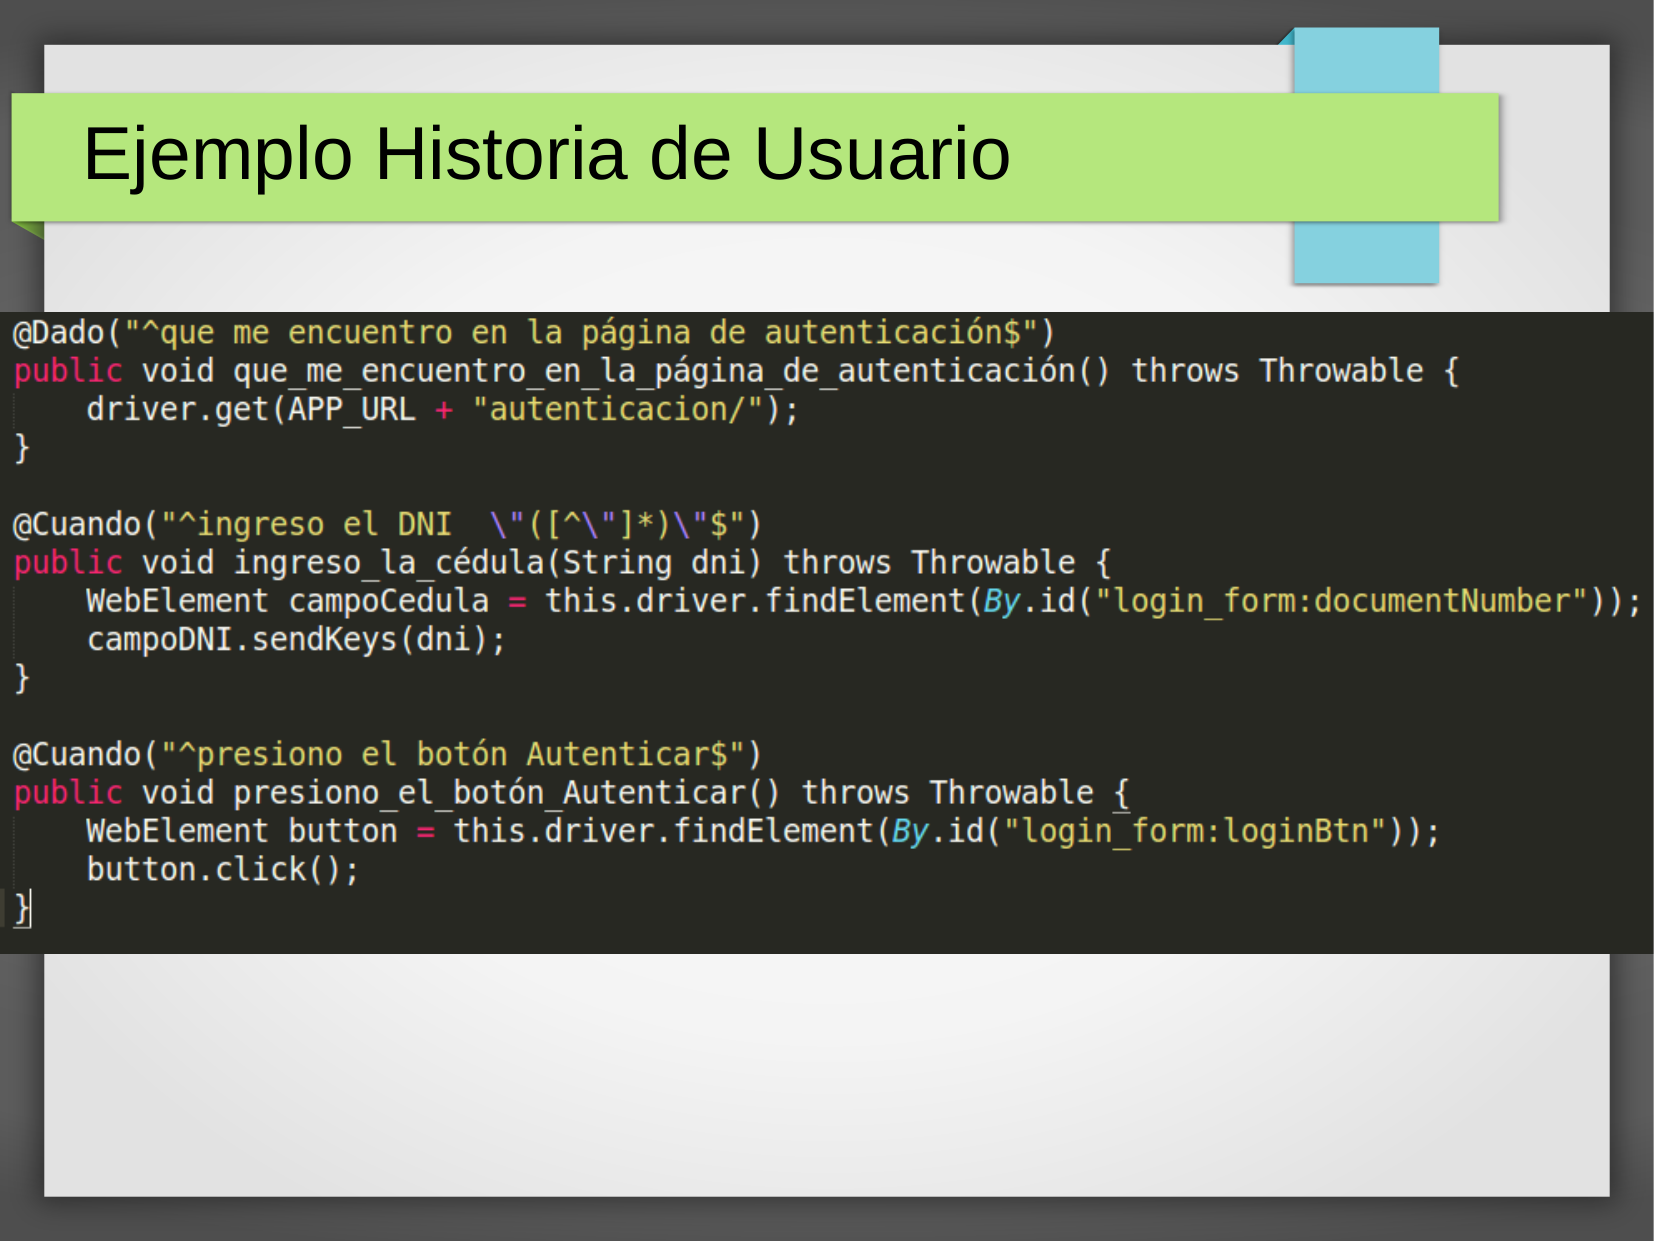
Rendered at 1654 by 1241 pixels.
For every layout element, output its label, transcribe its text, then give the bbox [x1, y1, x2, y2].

picture [0, 0, 1654, 1241]
title Ejemplo Historia de Usuario [82, 94, 1264, 213]
